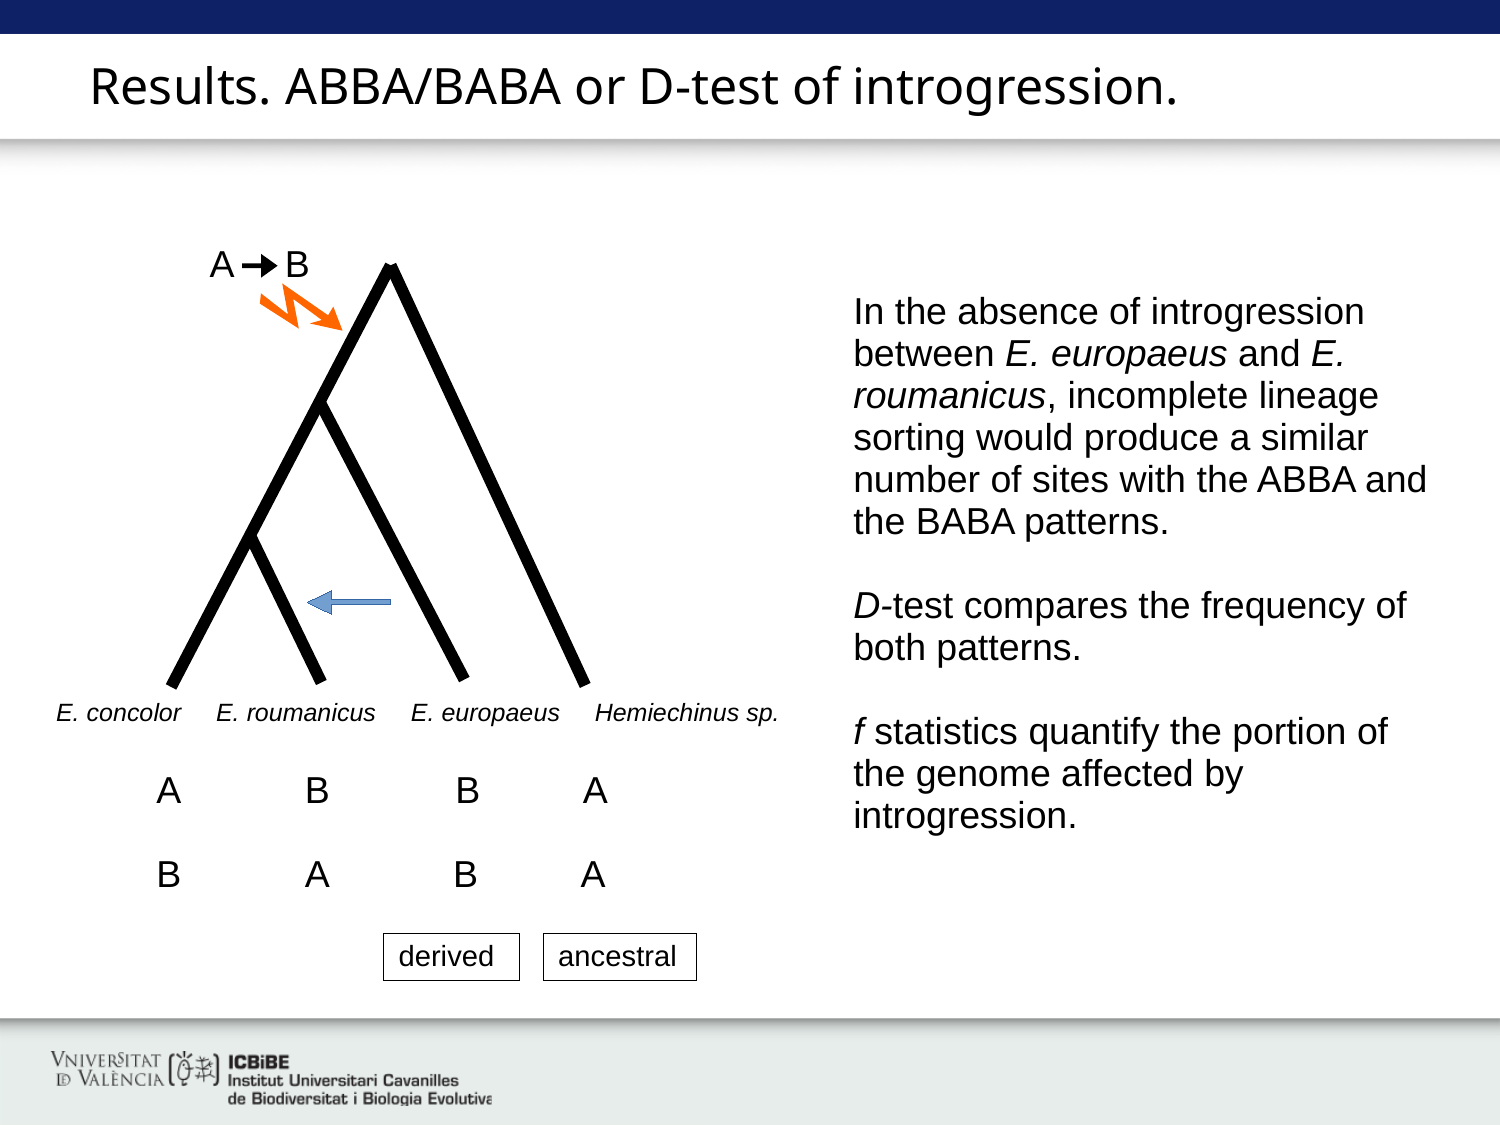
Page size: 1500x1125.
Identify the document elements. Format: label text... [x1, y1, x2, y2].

text_box A B B A B A B A [141, 761, 625, 903]
text_box [259, 294, 343, 331]
text_box [242, 253, 278, 278]
picture [0, 0, 1500, 214]
picture [0, 1018, 1500, 1125]
text_box A B [194, 236, 337, 294]
text_box E. concolor E. roumanicus E. europaeus Hemiechinus sp. [41, 690, 797, 734]
text_box derived [383, 933, 520, 981]
text_box In the absence of introgression between E. europaeus and E. roumanicus, incomplete lineage sorting would produce a similar number of sites with the ABBA and the BABA patterns. D-test compares the frequency of both patterns. f statistics quantify the portion of the genome affected by introgression. [838, 283, 1453, 845]
list Results. ABBA/BABA or D-test of introgression. [75, 47, 1347, 110]
text_box [307, 590, 391, 615]
text_box ancestral [543, 933, 697, 981]
